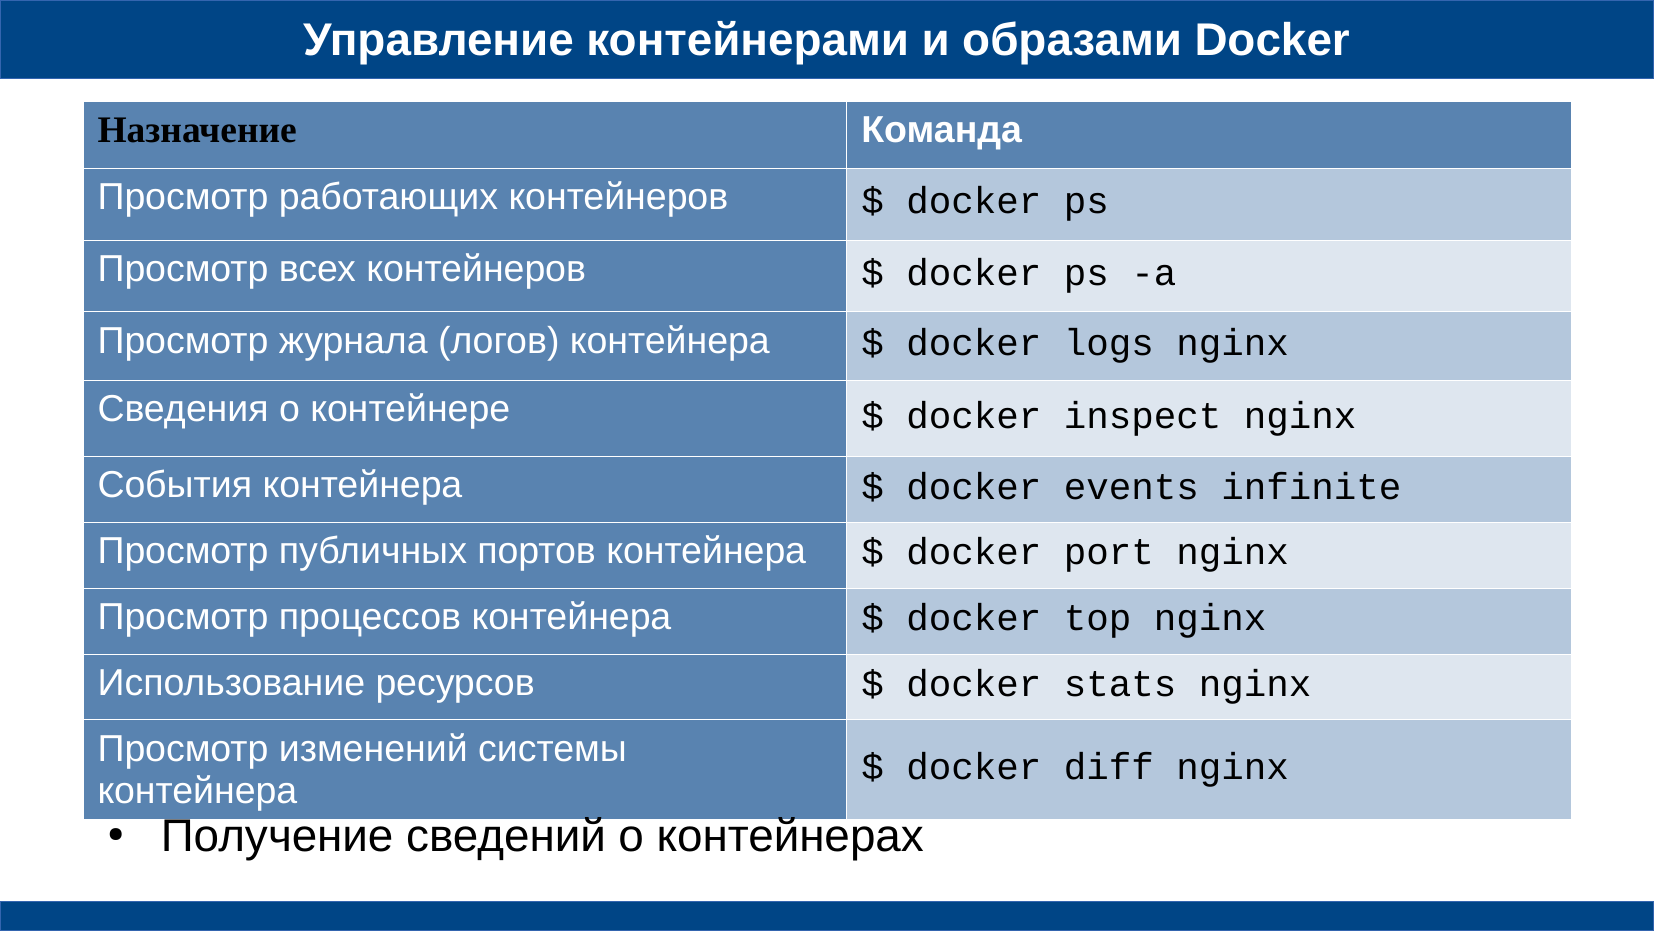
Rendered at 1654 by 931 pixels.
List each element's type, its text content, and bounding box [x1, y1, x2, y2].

table_cell Просмотр процессов контейнера [84, 589, 846, 654]
table_cell $ docker diff nginx [847, 720, 1571, 810]
table_cell $ docker logs nginx [847, 312, 1571, 380]
table_cell Просмотр публичных портов контейнера [84, 523, 846, 588]
list Получение сведений о контейнерах [90, 810, 1579, 886]
table_header Назначение [84, 102, 846, 168]
table_cell $ docker inspect nginx [847, 381, 1571, 456]
table_cell $ docker ps [847, 169, 1571, 240]
table_cell $ docker events infinite [847, 457, 1571, 522]
table_cell $ docker stats nginx [847, 655, 1571, 719]
table_header Команда [847, 102, 1571, 168]
table_cell Просмотр журнала (логов) контейнера [84, 312, 846, 380]
table_cell $ docker port nginx [847, 523, 1571, 588]
table_cell Просмотр всех контейнеров [84, 241, 846, 311]
table_cell События контейнера [84, 457, 846, 522]
table_cell Просмотр работающих контейнеров [84, 169, 846, 240]
table_cell $ docker top nginx [847, 589, 1571, 654]
table_cell $ docker ps -a [847, 241, 1571, 311]
title Управление контейнерами и образами Docker [0, 0, 1654, 79]
table_cell Сведения о контейнере [84, 381, 846, 456]
table_cell Просмотр изменений системы контейнера [84, 720, 846, 819]
table_cell Использование ресурсов [84, 655, 846, 719]
